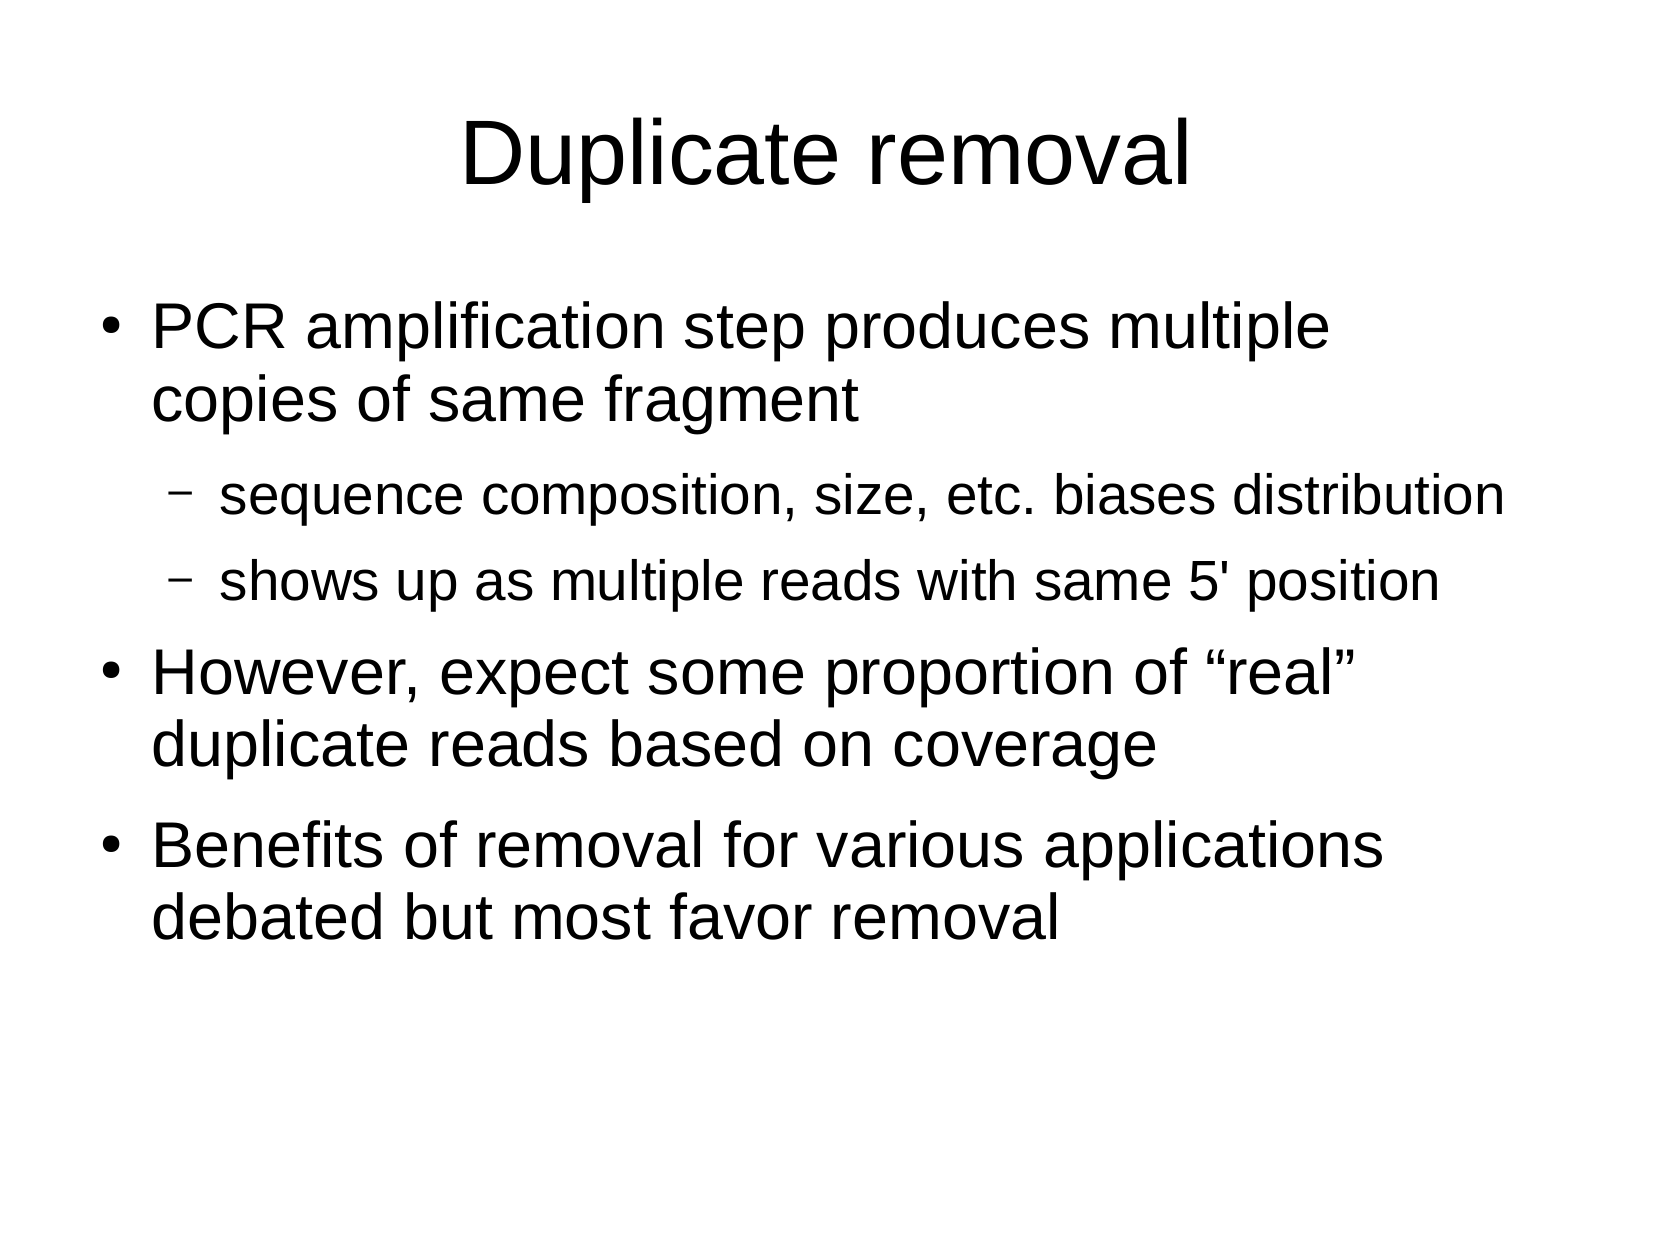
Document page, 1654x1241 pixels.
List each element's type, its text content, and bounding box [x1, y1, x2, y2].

title Duplicate removal [82, 49, 1571, 257]
list PCR amplification step produces multiple copies of same fragment sequence composition, size, etc. biases distribution shows up as multiple reads with same 5' position However, expect some proportion of “real” duplicate reads based on coverage Benefits of removal for various applications debated but most favor removal [82, 290, 1538, 1010]
